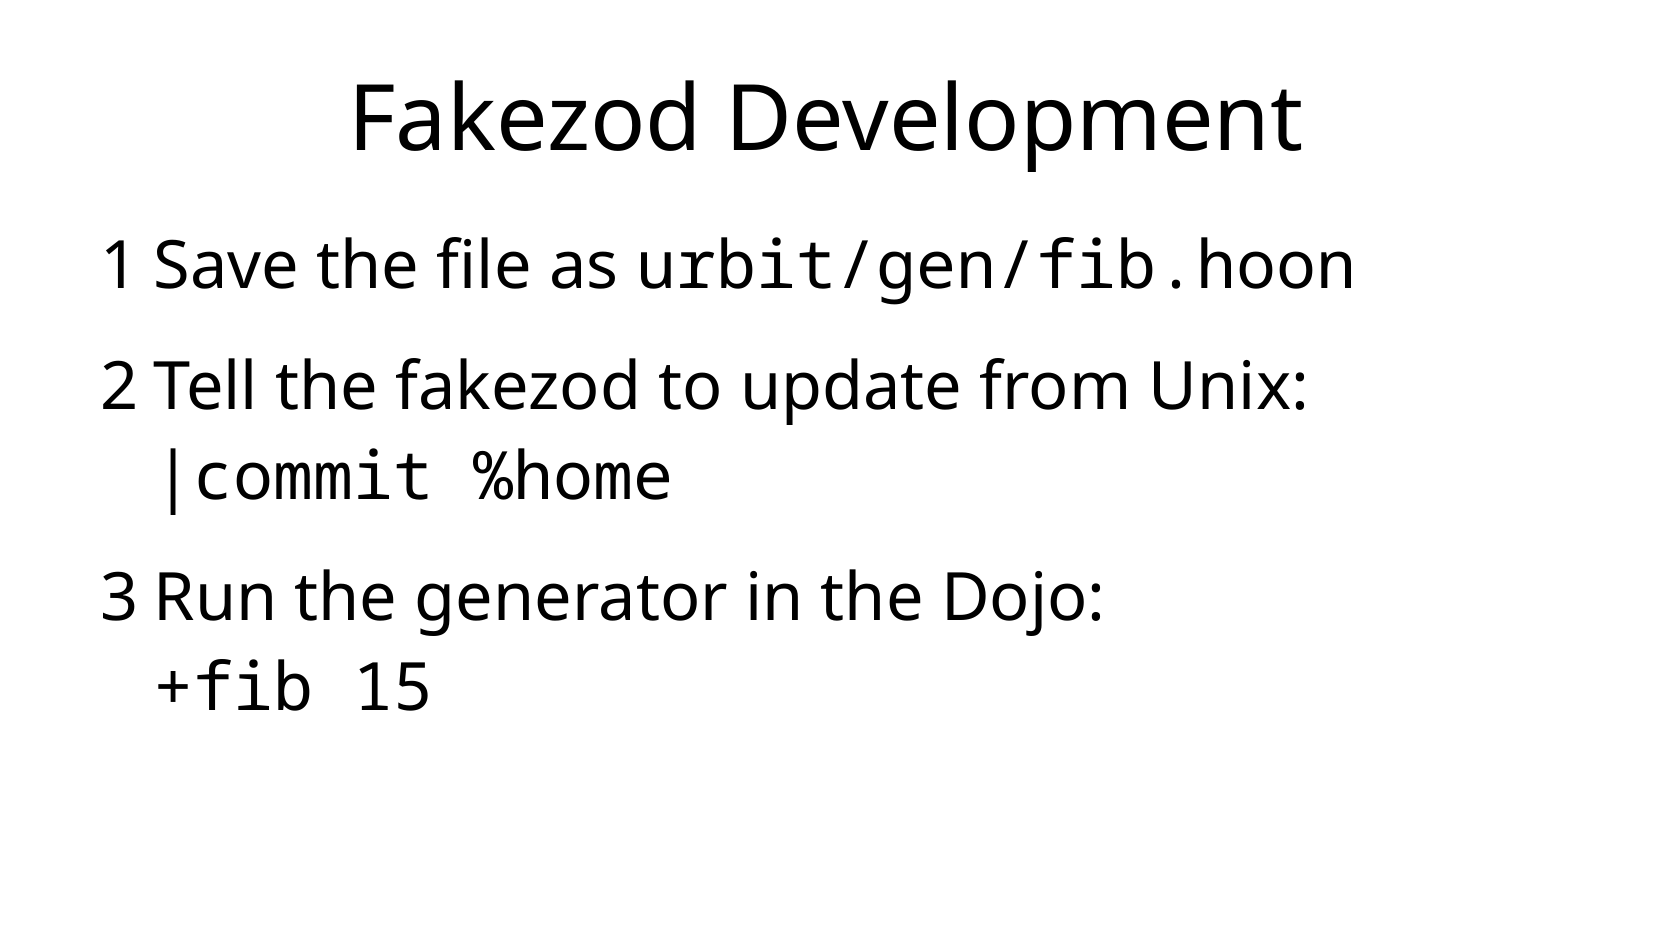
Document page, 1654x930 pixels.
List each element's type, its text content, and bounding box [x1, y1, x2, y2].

list Save the file as urbit/gen/fib.hoon Tell the fakezod to update from Unix: |commit %home Run the generator in the Dojo: +fib 15 [82, 217, 1571, 757]
title Fakezod Development [82, 37, 1571, 193]
